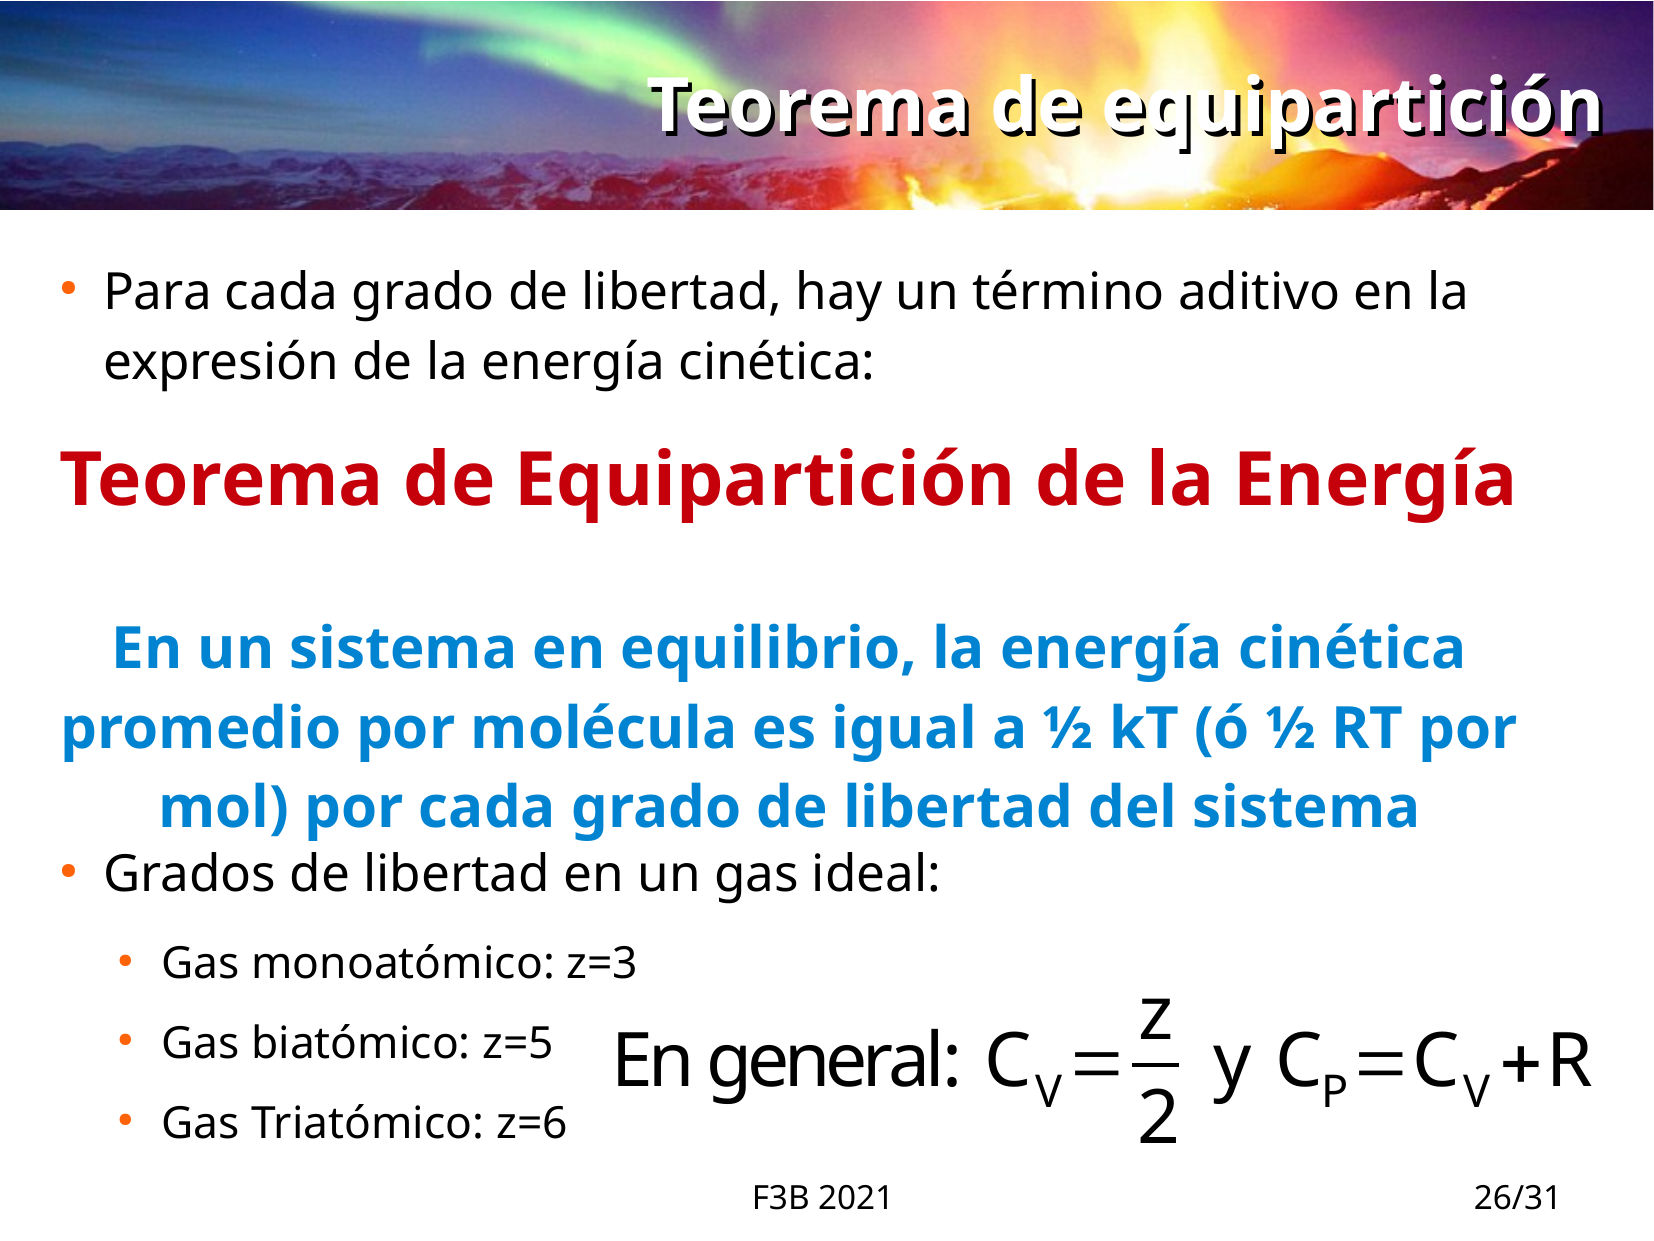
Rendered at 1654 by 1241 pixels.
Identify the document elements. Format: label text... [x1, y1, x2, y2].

list Para cada grado de libertad, hay un término aditivo en la expresión de la energía cinética: Grados de libertad en un gas ideal: Gas monoatómico: z=3 Gas biatómico: z=5 Gas Triatómico: z=6 [45, 255, 1606, 417]
text_box Teorema de Equipartición de la Energía En un sistema en equilibrio, la energía cinética promedio por molécula es igual a ½ kT (ó ½ RT por mol) por cada grado de libertad del sistema [45, 417, 1644, 808]
picture [0, 1, 1654, 210]
chart [605, 967, 1601, 1162]
title Teorema de equipartición [45, 15, 1606, 191]
list Para cada grado de libertad, hay un término aditivo en la expresión de la energía cinética: Grados de libertad en un gas ideal: Gas monoatómico: z=3 Gas biatómico: z=5 Gas Triatómico: z=6 [45, 808, 1606, 1156]
